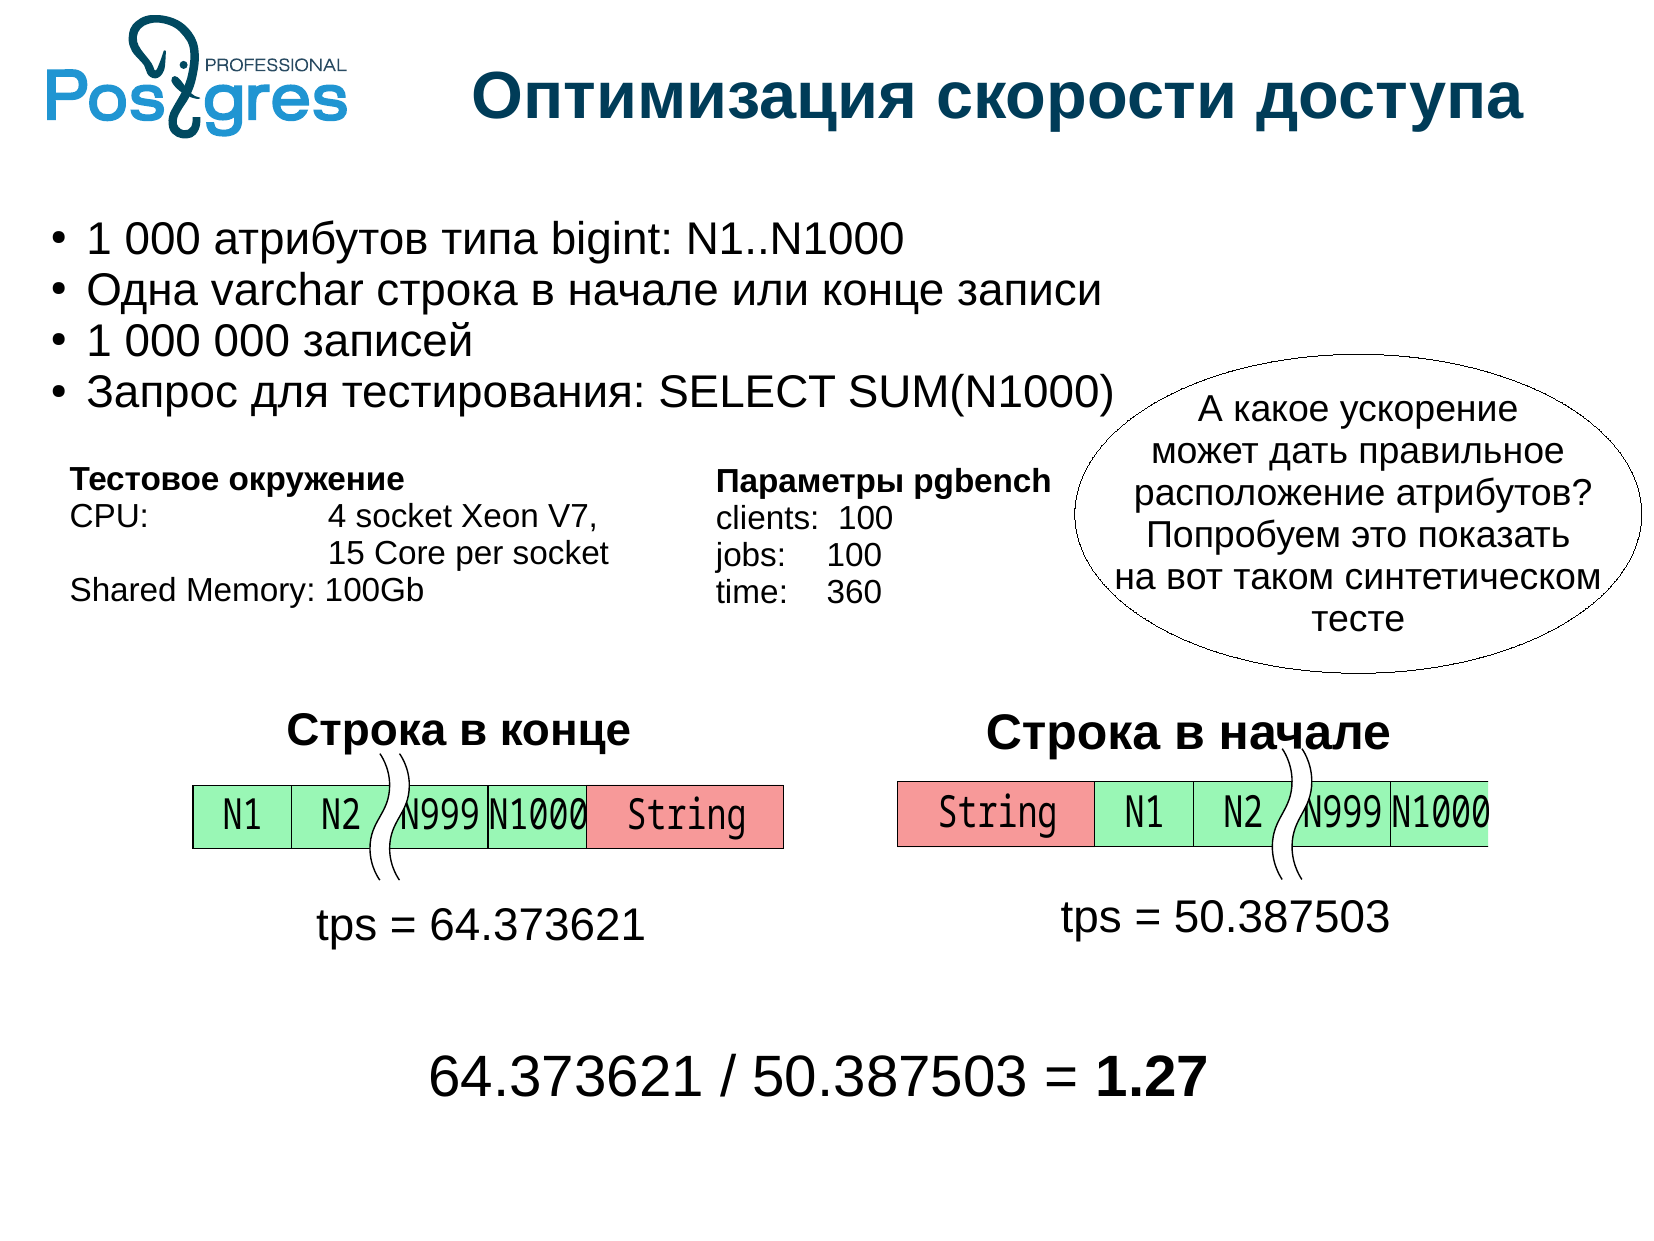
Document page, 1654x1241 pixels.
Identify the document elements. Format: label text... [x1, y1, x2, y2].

text_box tps = 64.373621 [301, 891, 719, 966]
text_box Строка в начале [971, 696, 1406, 737]
text_box Тестовое окружение CPU: 4 socket Xeon V7, 15 Core per socket Shared Memory: 100Gb [54, 453, 625, 617]
text_box Параметры pgbench clients: 100 jobs: 100 time: 360 [701, 455, 1075, 656]
text_box 1 000 атрибутов типа bigint: N1..N1000 Одна varchar строка в начале или конце записи 1 000 000 записей Запрос для тестирования: SELECT SUM(N1000) [35, 205, 1130, 426]
text_box А какое ускорение может дать правильное расположение атрибутов? Попробуем это показать на вот таком синтетическом тесте [1074, 354, 1642, 674]
text_box Строка в конце [271, 696, 662, 726]
title Оптимизация скорости доступа [389, 49, 1607, 142]
picture [862, 737, 1489, 904]
picture [153, 726, 792, 904]
text_box tps = 50.387503 [1045, 883, 1427, 966]
text_box 64.373621 / 50.387503 = 1.27 [413, 1036, 1229, 1123]
